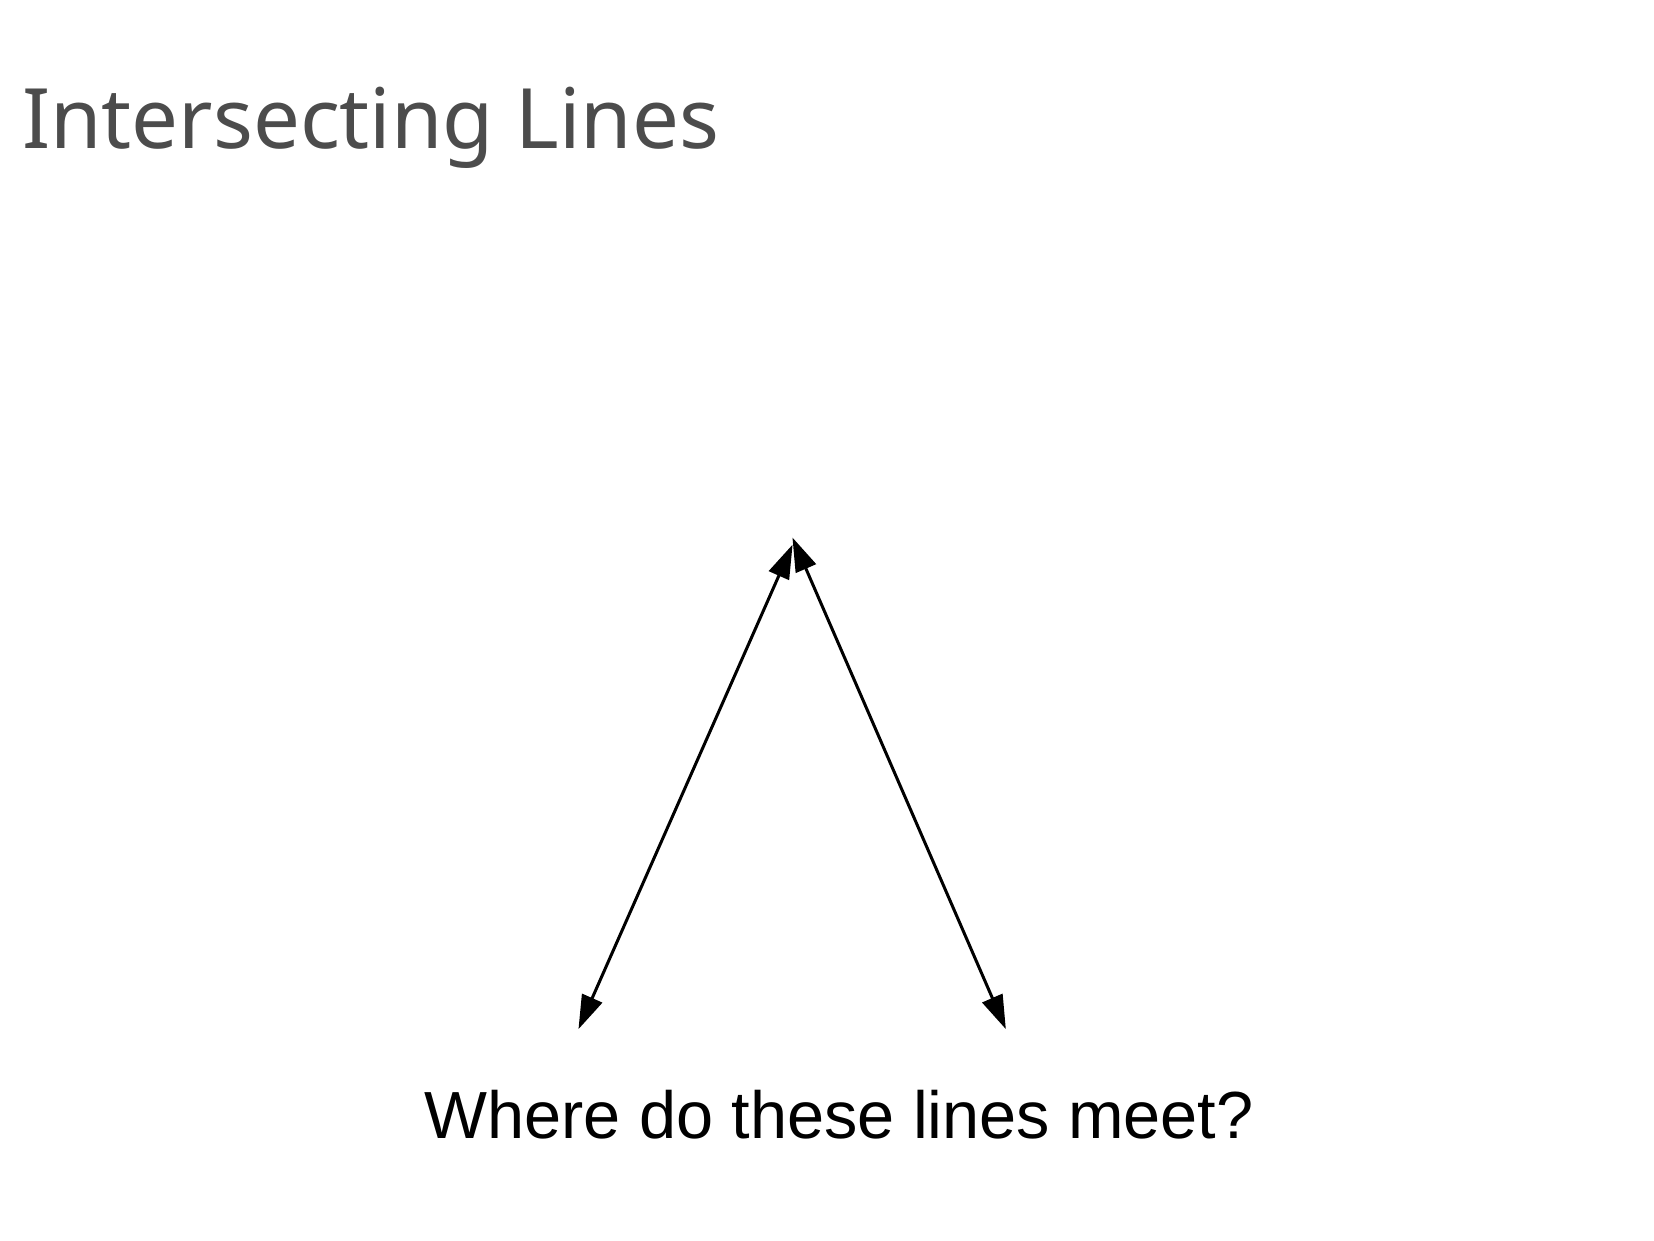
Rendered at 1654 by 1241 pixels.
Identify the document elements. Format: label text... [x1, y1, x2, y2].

title Intersecting Lines [22, 26, 1654, 205]
subtitle Where do these lines meet? [25, 1017, 1654, 1213]
